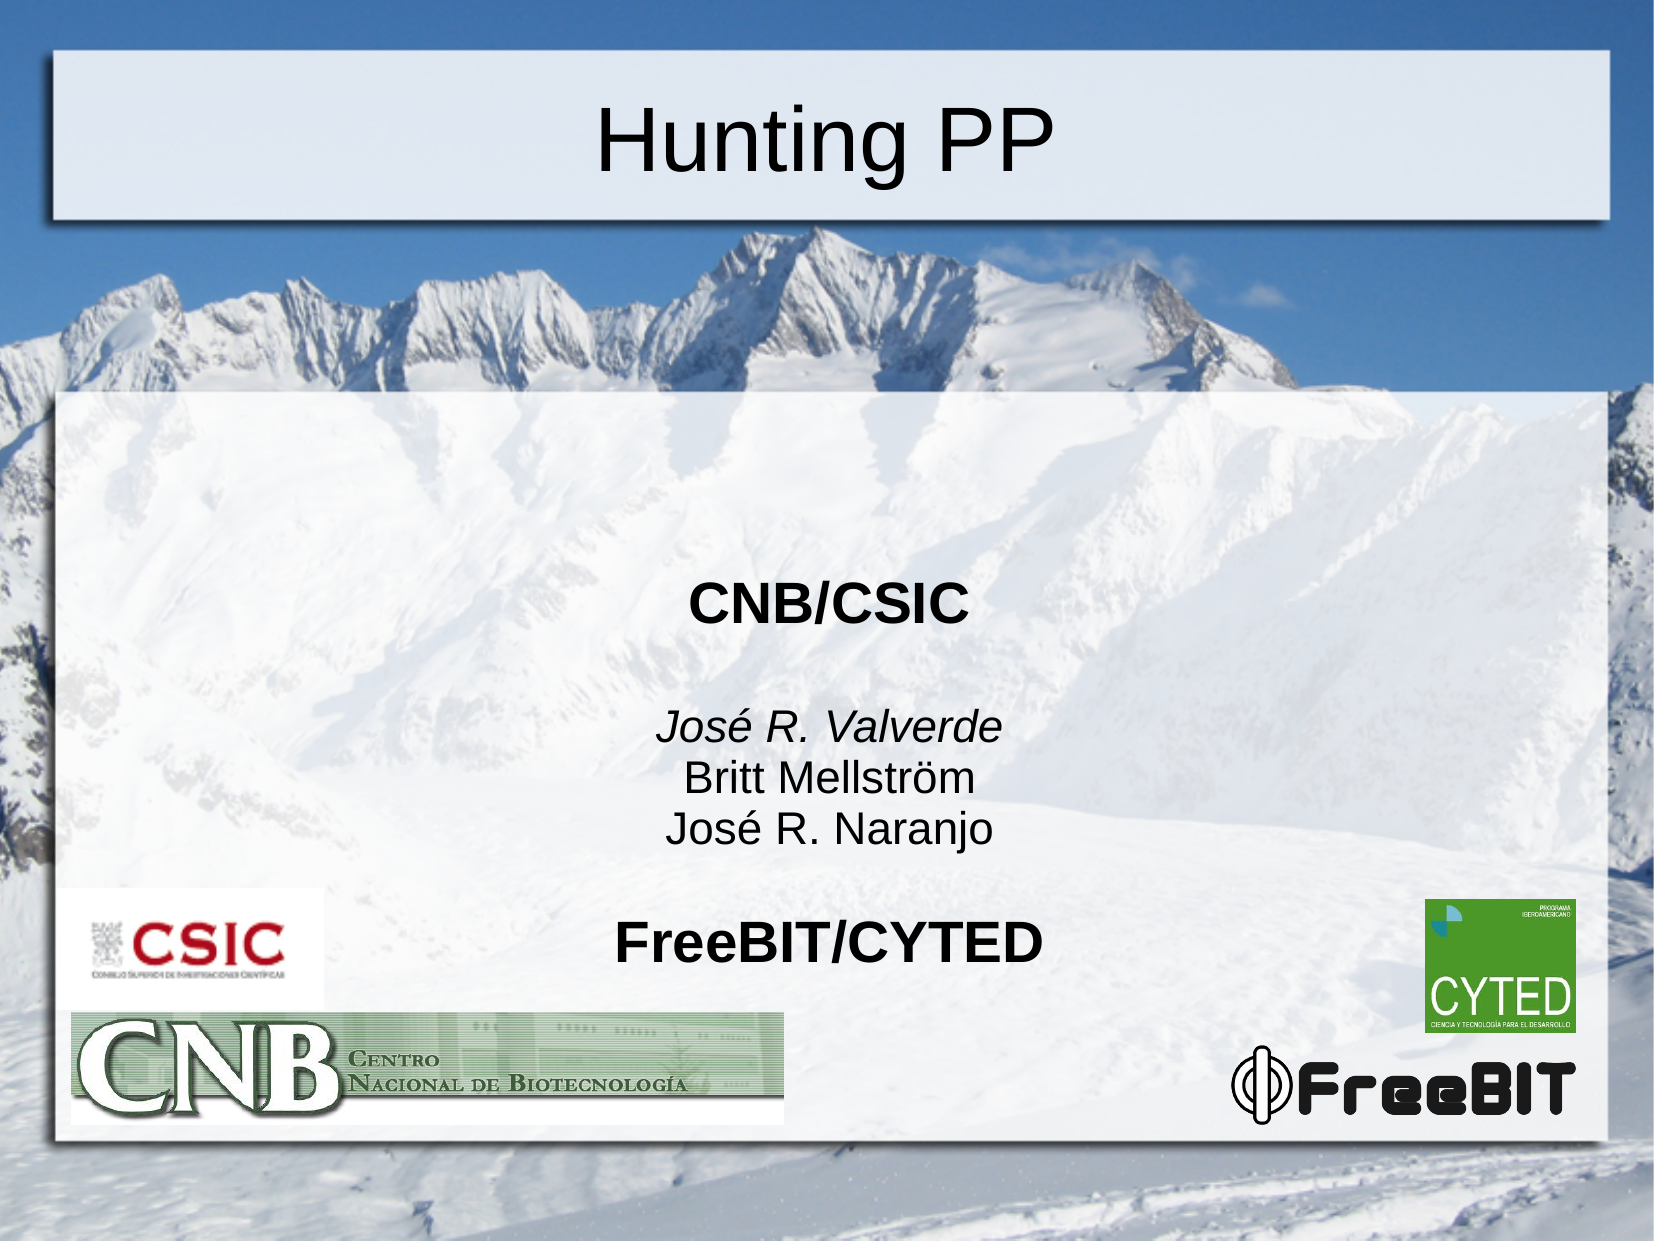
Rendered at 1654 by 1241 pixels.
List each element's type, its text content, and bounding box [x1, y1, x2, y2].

subtitle CNB/CSIC José R. Valverde Britt Mellström José R. Naranjo FreeBIT/CYTED [88, 420, 1571, 1126]
title Hunting PP [59, 68, 1595, 212]
picture [0, 0, 1654, 1241]
